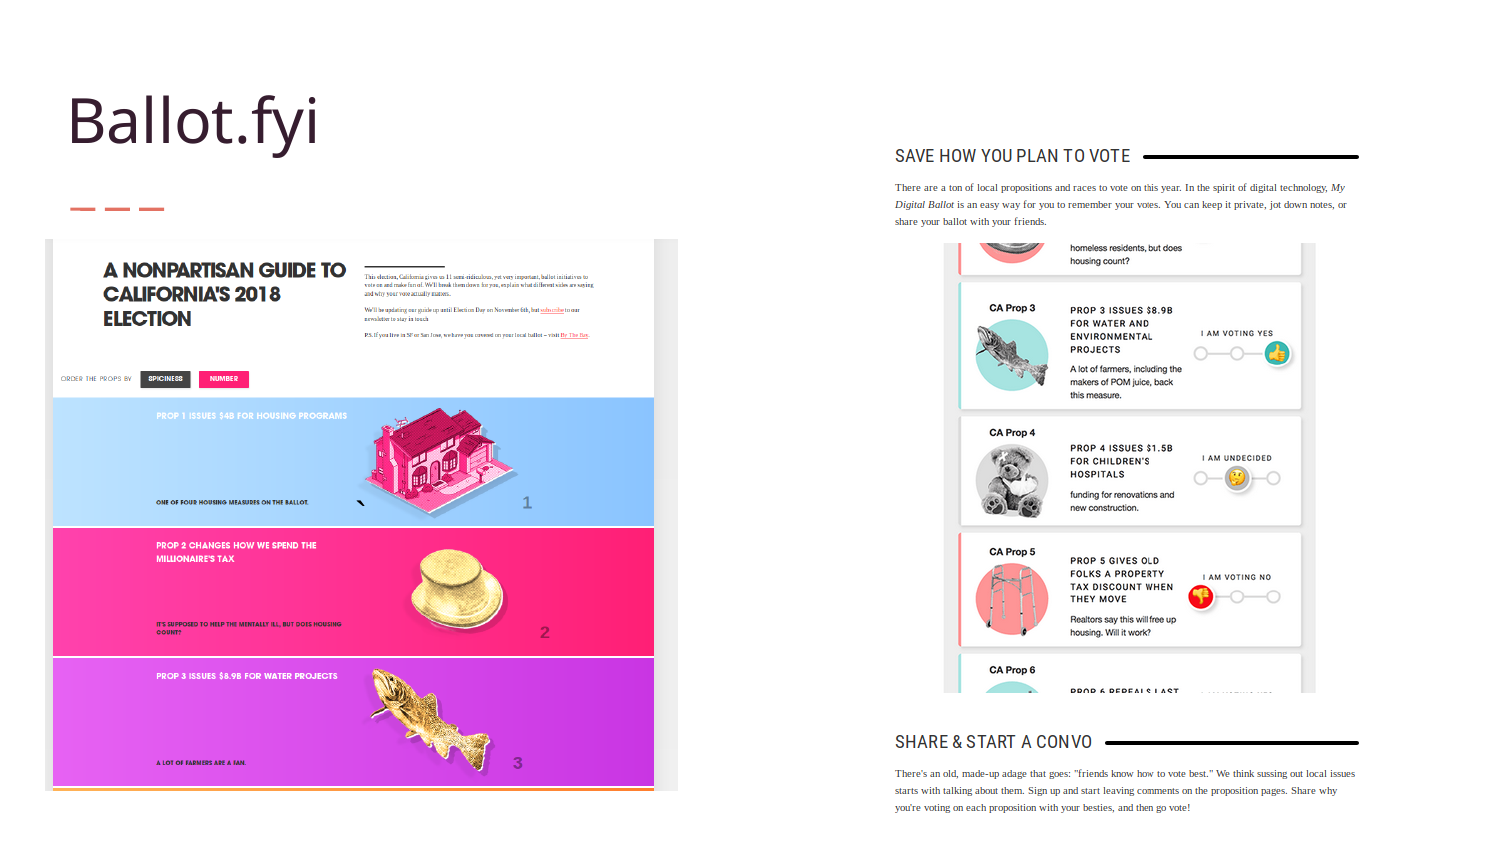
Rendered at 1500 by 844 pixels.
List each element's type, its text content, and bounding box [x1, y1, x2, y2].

title Not those bots [43, 176, 708, 471]
picture [45, 239, 678, 791]
picture [886, 134, 1411, 822]
title Ballot.fyi [51, 61, 1006, 182]
